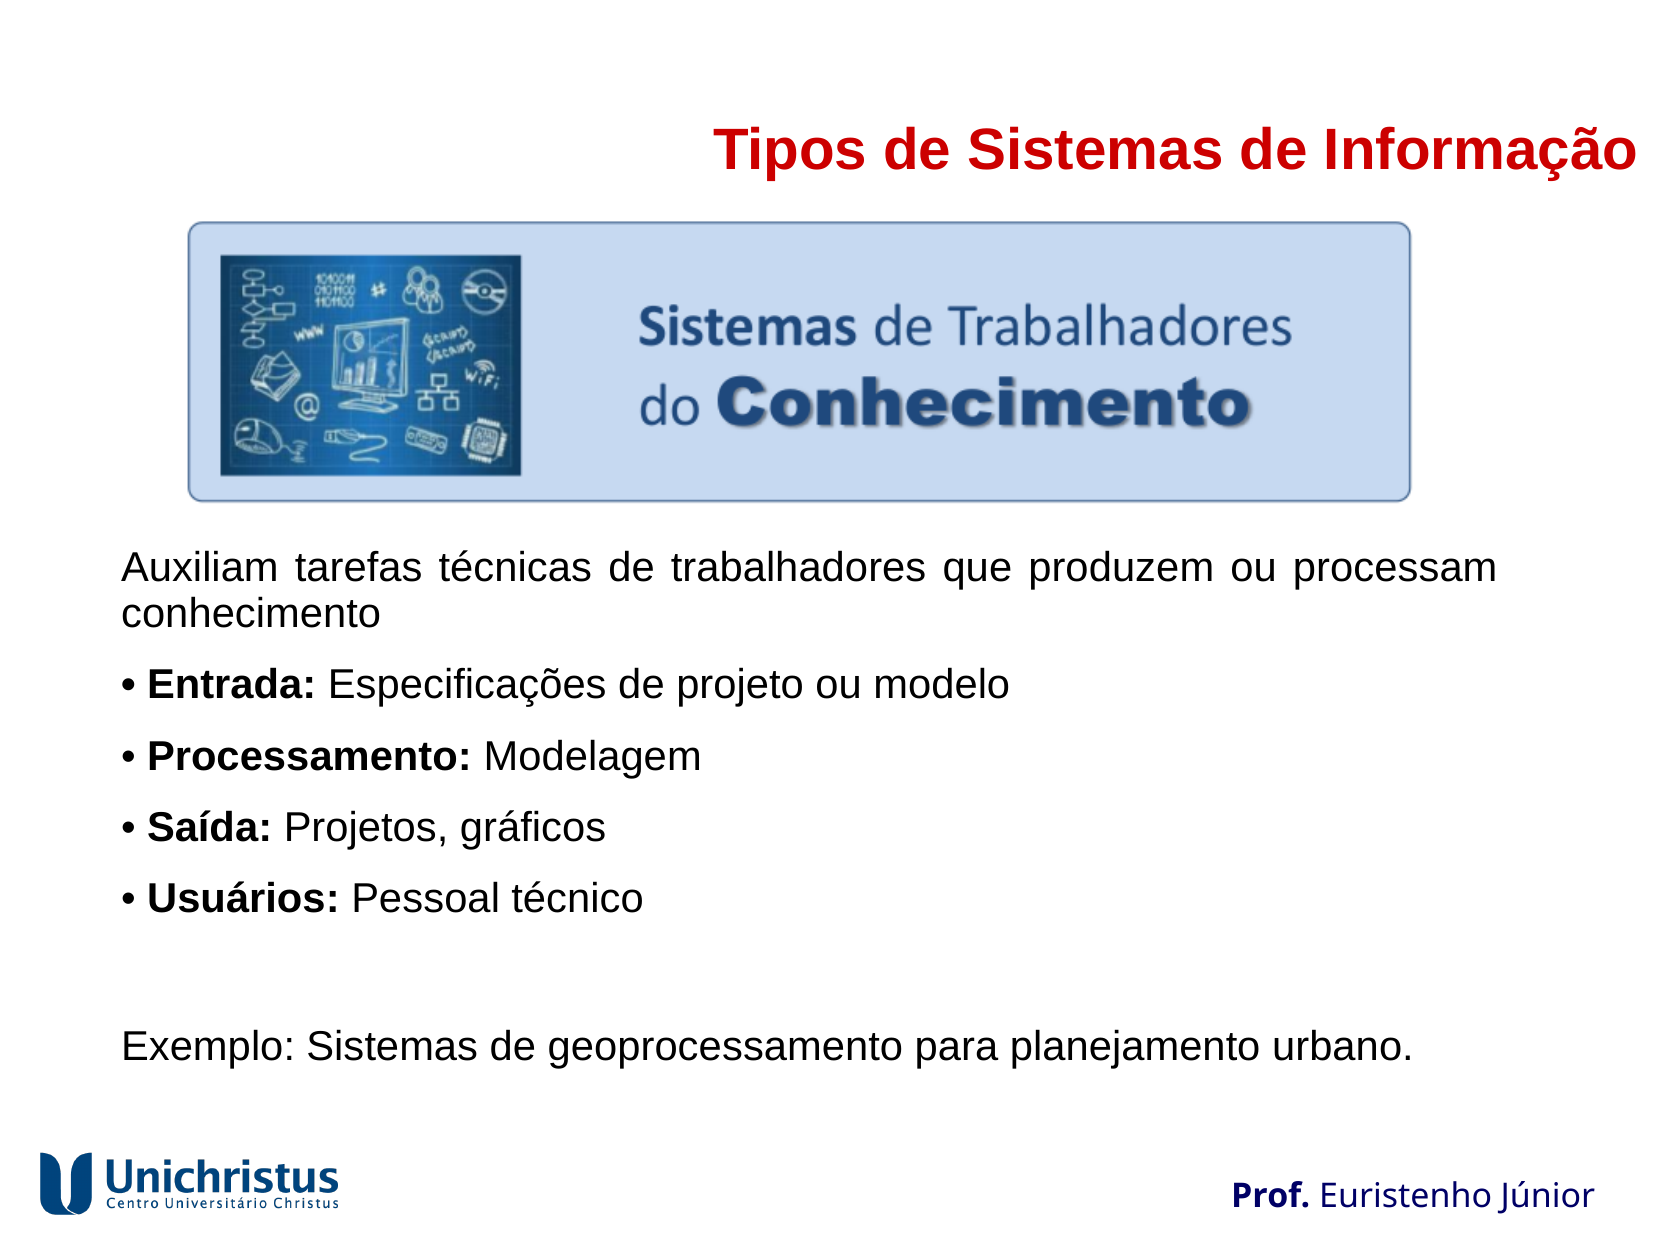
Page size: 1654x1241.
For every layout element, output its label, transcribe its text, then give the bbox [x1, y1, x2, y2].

text_box Auxiliam tarefas técnicas de trabalhadores que produzem ou processam conhecimento • Entrada: Especificações de projeto ou modelo • Processamento: Modelagem • Saída: Projetos, gráficos • Usuários: Pessoal técnico Exemplo: Sistemas de geoprocessamento para planejamento urbano. [106, 536, 1514, 1077]
text_box Prof. Euristenho Júnior [1216, 1163, 1654, 1224]
picture [35, 1149, 343, 1217]
text_box Tipos de Sistemas de Informação [698, 109, 1654, 189]
picture [177, 217, 1417, 508]
